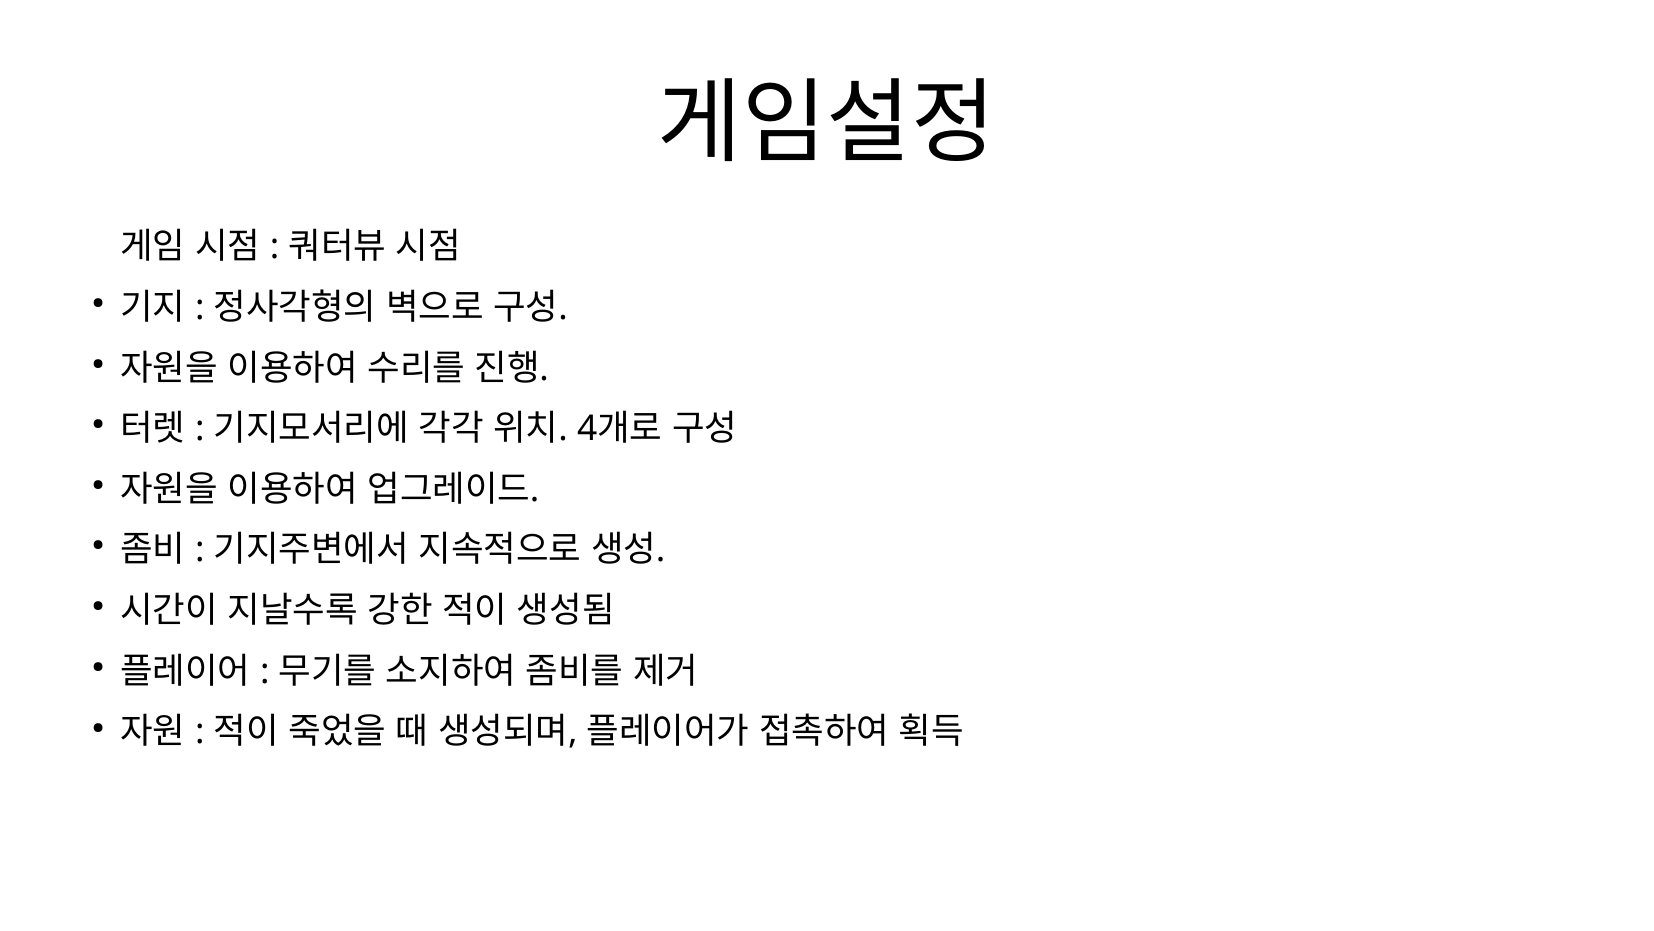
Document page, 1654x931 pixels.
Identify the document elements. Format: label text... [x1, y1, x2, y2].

title 게임설정 [82, 37, 1571, 193]
list 게임 시점 : 쿼터뷰 시점 기지 : 정사각형의 벽으로 구성. 자원을 이용하여 수리를 진행. 터렛 : 기지모서리에 각각 위치. 4개로 구성 자원을 이용하여 업그레이드. 좀비 : 기지주변에서 지속적으로 생성. 시간이 지날수록 강한 적이 생성됨 플레이어 : 무기를 소지하여 좀비를 제거 자원 : 적이 죽었을 때 생성되며, 플레이어가 접촉하여 획득 [82, 217, 1571, 758]
